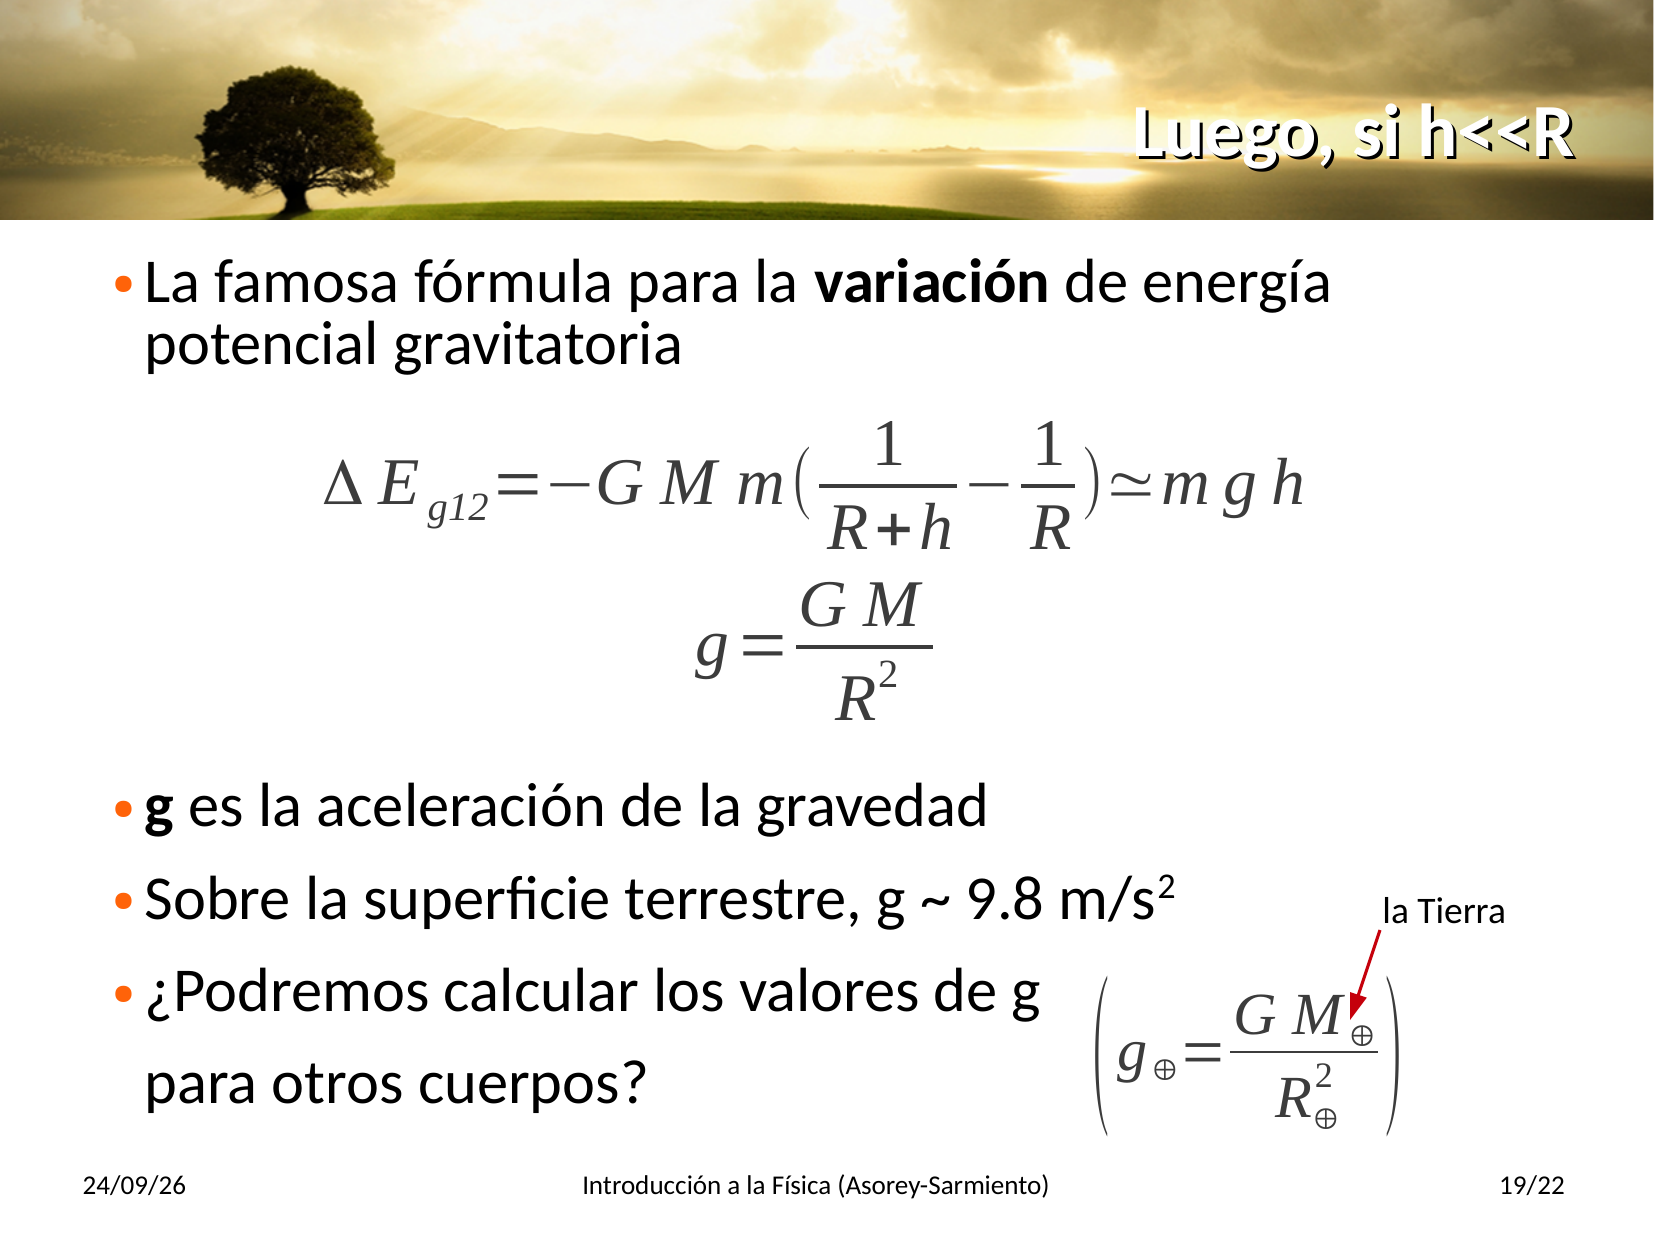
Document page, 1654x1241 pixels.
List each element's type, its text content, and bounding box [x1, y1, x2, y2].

chart [315, 406, 1313, 736]
picture [0, 0, 1654, 220]
title Luego, si h<<R [86, 49, 1576, 226]
text_box la Tierra [1367, 888, 1533, 946]
list La famosa fórmula para la variación de energía potencial gravitatoria g es la aceleración de la gravedad Sobre la superficie terrestre, g ~ 9.8 m/s2 ¿Podremos calcular los valores de g para otros cuerpos? [82, 255, 1571, 1156]
chart [1084, 972, 1411, 1141]
